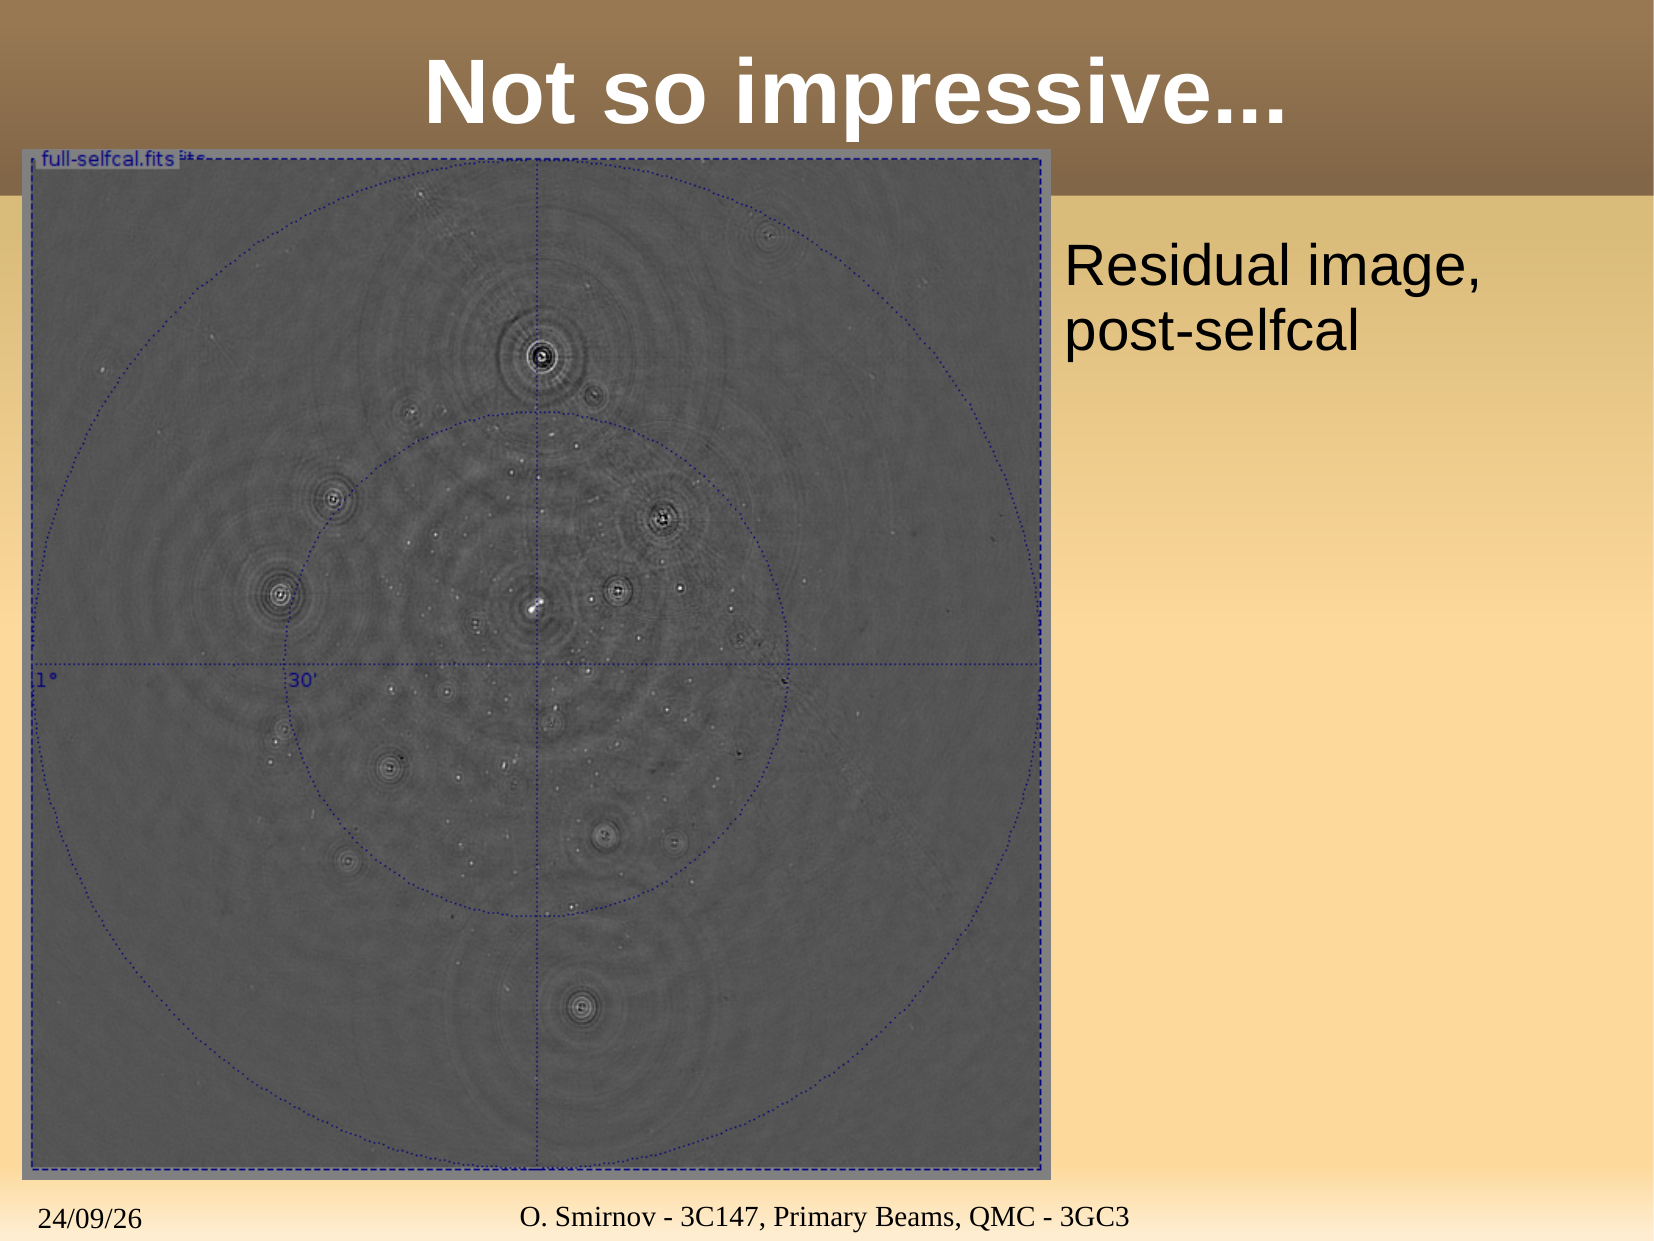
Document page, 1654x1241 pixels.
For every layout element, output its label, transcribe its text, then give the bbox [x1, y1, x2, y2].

text_box Residual image, post-selfcal [1050, 225, 1613, 370]
picture [0, 0, 1654, 1241]
title Not so impressive... [112, 0, 1601, 188]
